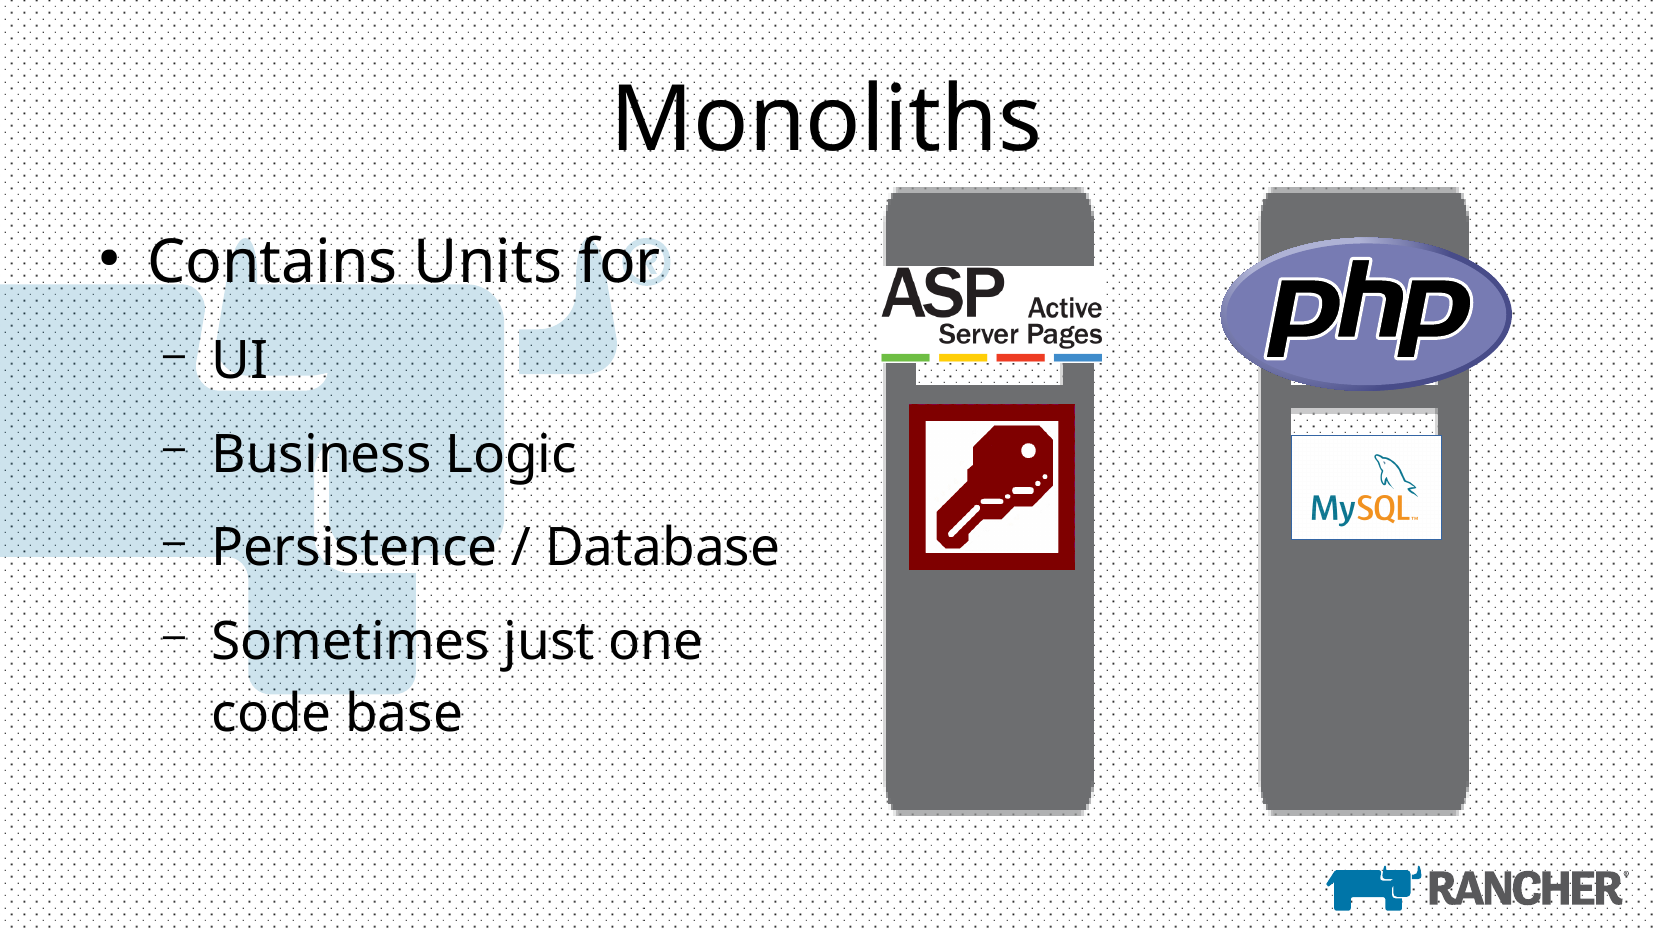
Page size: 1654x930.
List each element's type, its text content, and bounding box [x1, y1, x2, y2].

list Contains Units for UI Business Logic Persistence / Database Sometimes just one code base [82, 217, 809, 757]
title Monoliths [82, 37, 1571, 193]
picture [0, 0, 1654, 930]
